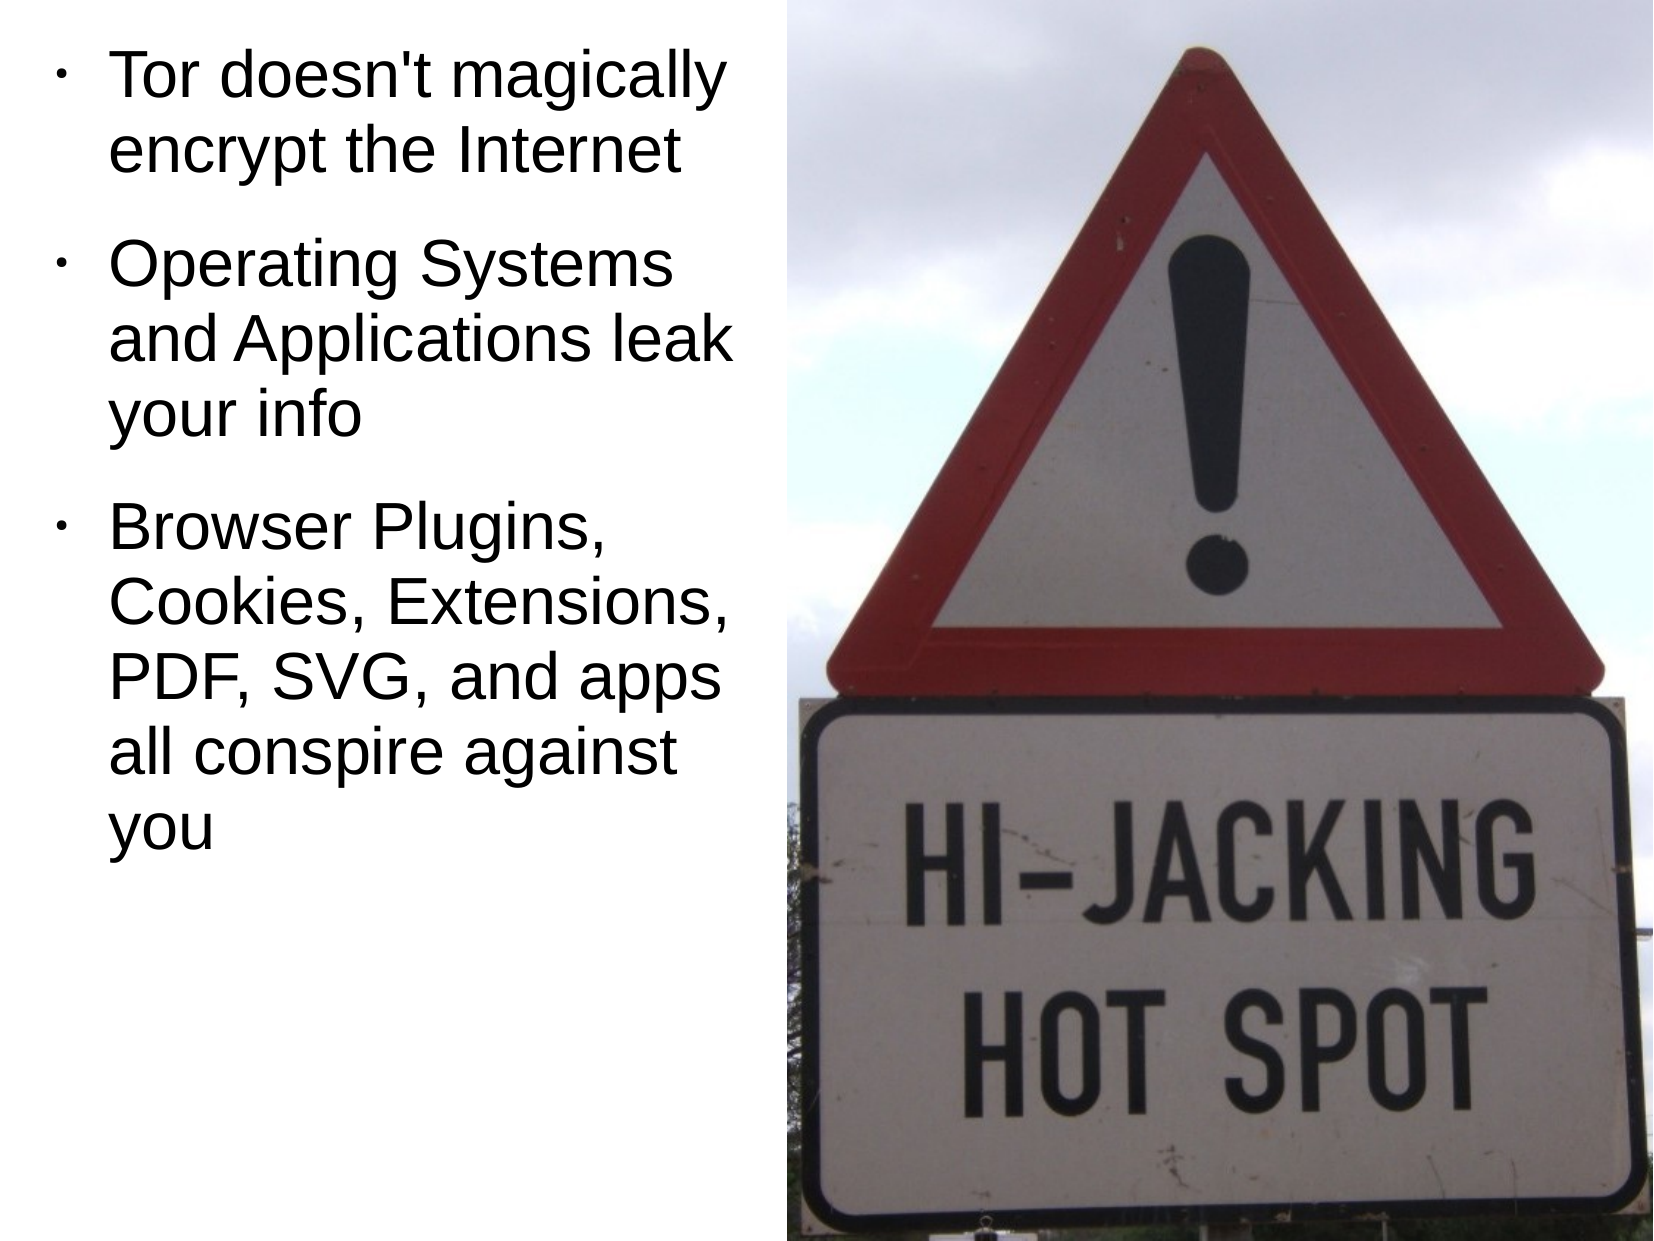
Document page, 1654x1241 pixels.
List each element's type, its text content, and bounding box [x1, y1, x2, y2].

picture [787, 0, 1653, 1241]
list Tor doesn't magically encrypt the Internet Operating Systems and Applications leak your info Browser Plugins, Cookies, Extensions, PDF, SVG, and apps all conspire against you [37, 37, 787, 864]
